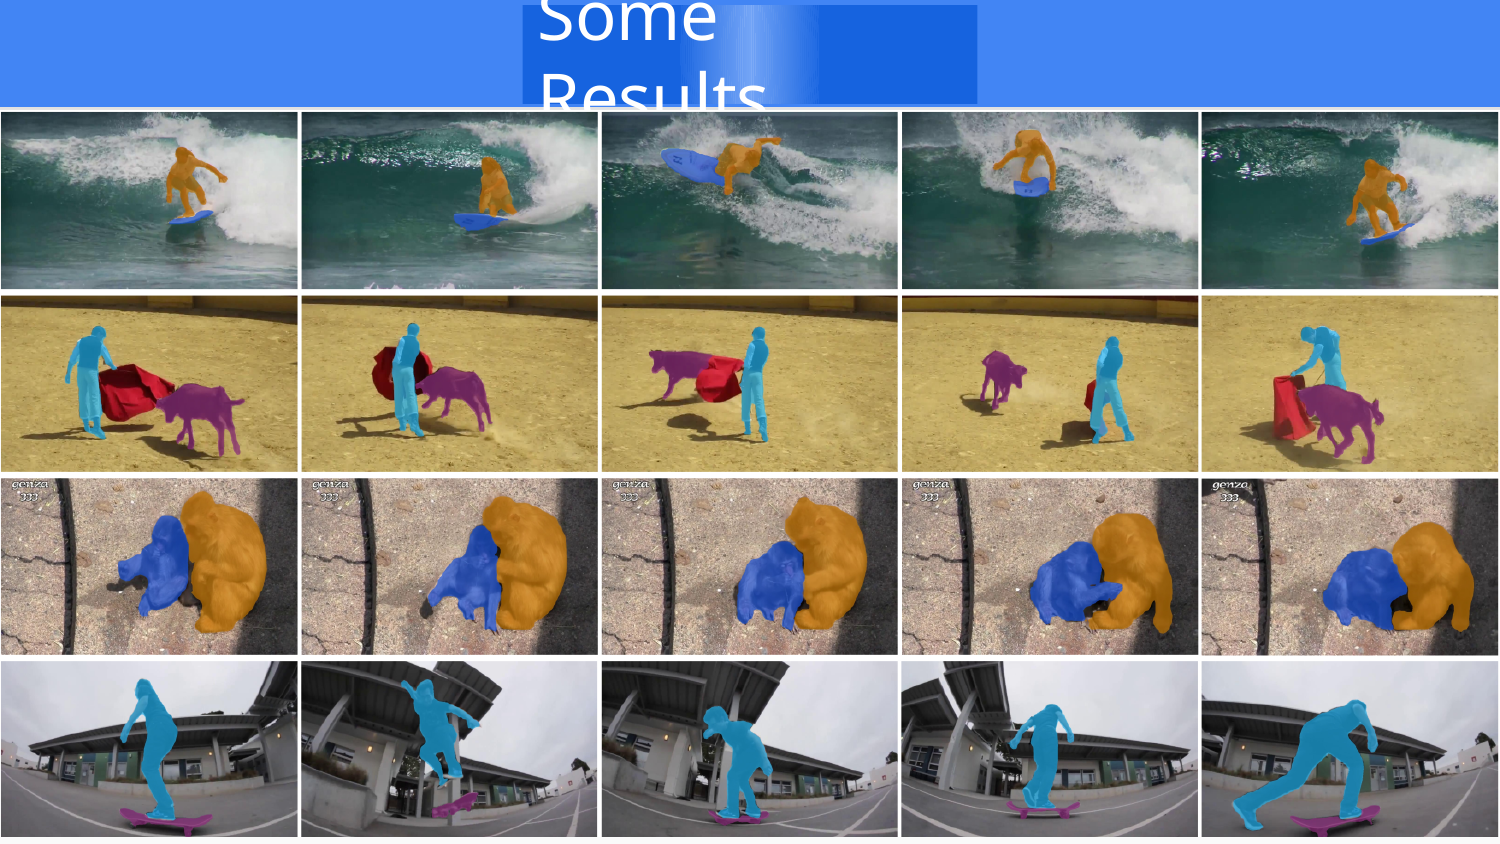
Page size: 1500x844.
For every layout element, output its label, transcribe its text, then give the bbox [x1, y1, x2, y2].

title Some Results [522, 5, 978, 104]
picture [0, 110, 1500, 837]
